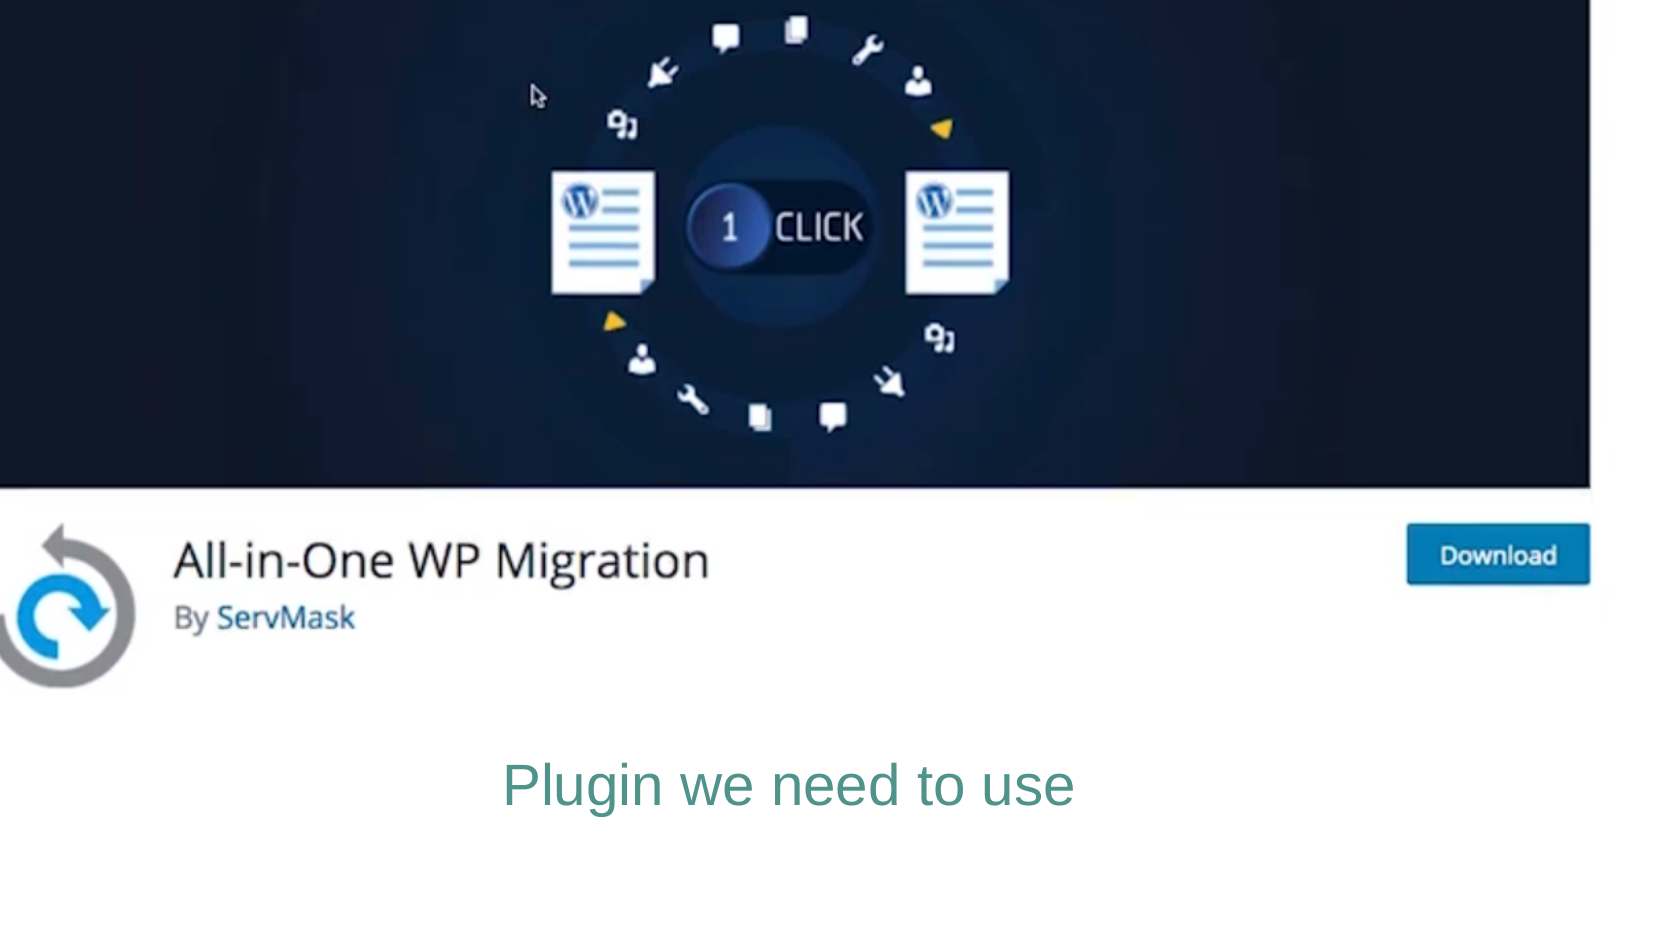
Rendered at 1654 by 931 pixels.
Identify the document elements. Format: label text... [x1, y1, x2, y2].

picture [0, 0, 1613, 717]
text_box Plugin we need to use [487, 745, 1163, 826]
